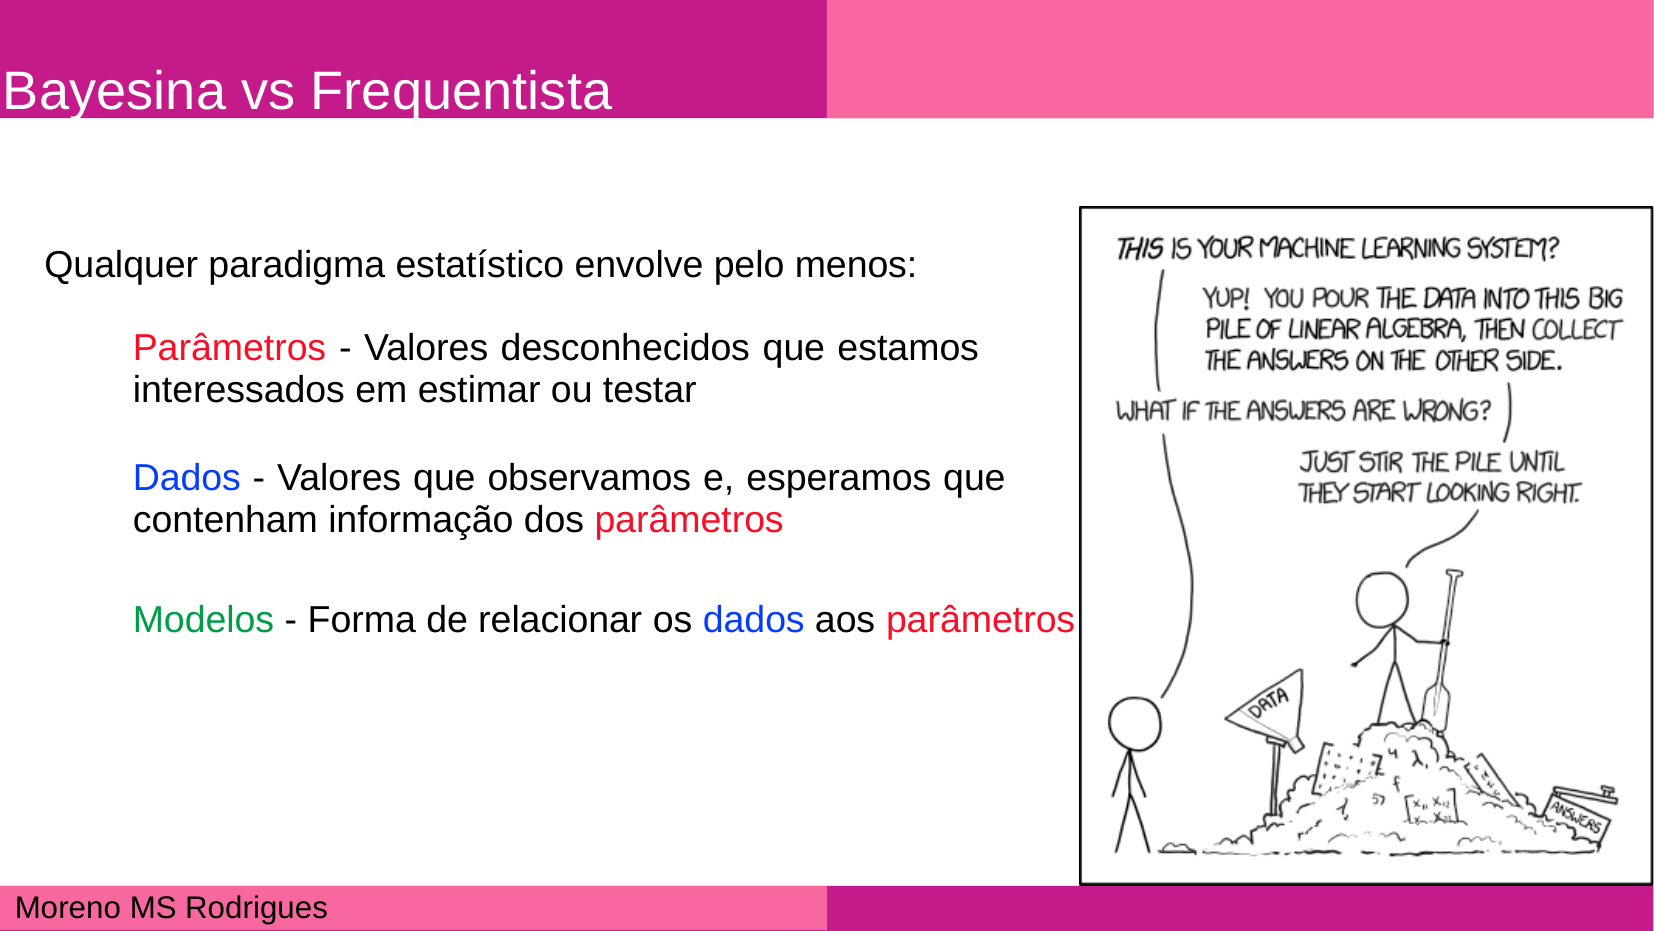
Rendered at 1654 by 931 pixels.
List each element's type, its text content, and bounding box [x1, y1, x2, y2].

text_box Moreno MS Rodrigues [0, 882, 404, 931]
text_box Dados - Valores que observamos e, esperamos que contenham informação dos parâmetros [118, 448, 1034, 590]
text_box Qualquer paradigma estatístico envolve pelo menos: [29, 236, 945, 296]
picture [1079, 206, 1654, 886]
text_box Parâmetros - Valores desconhecidos que estamos interessados em estimar ou testar [118, 318, 1034, 418]
text_box Bayesina vs Frequentista [0, 53, 827, 190]
text_box Modelos - Forma de relacionar os dados aos parâmetros [118, 590, 1079, 732]
text_box [0, 0, 1654, 119]
text_box [404, 885, 1654, 931]
